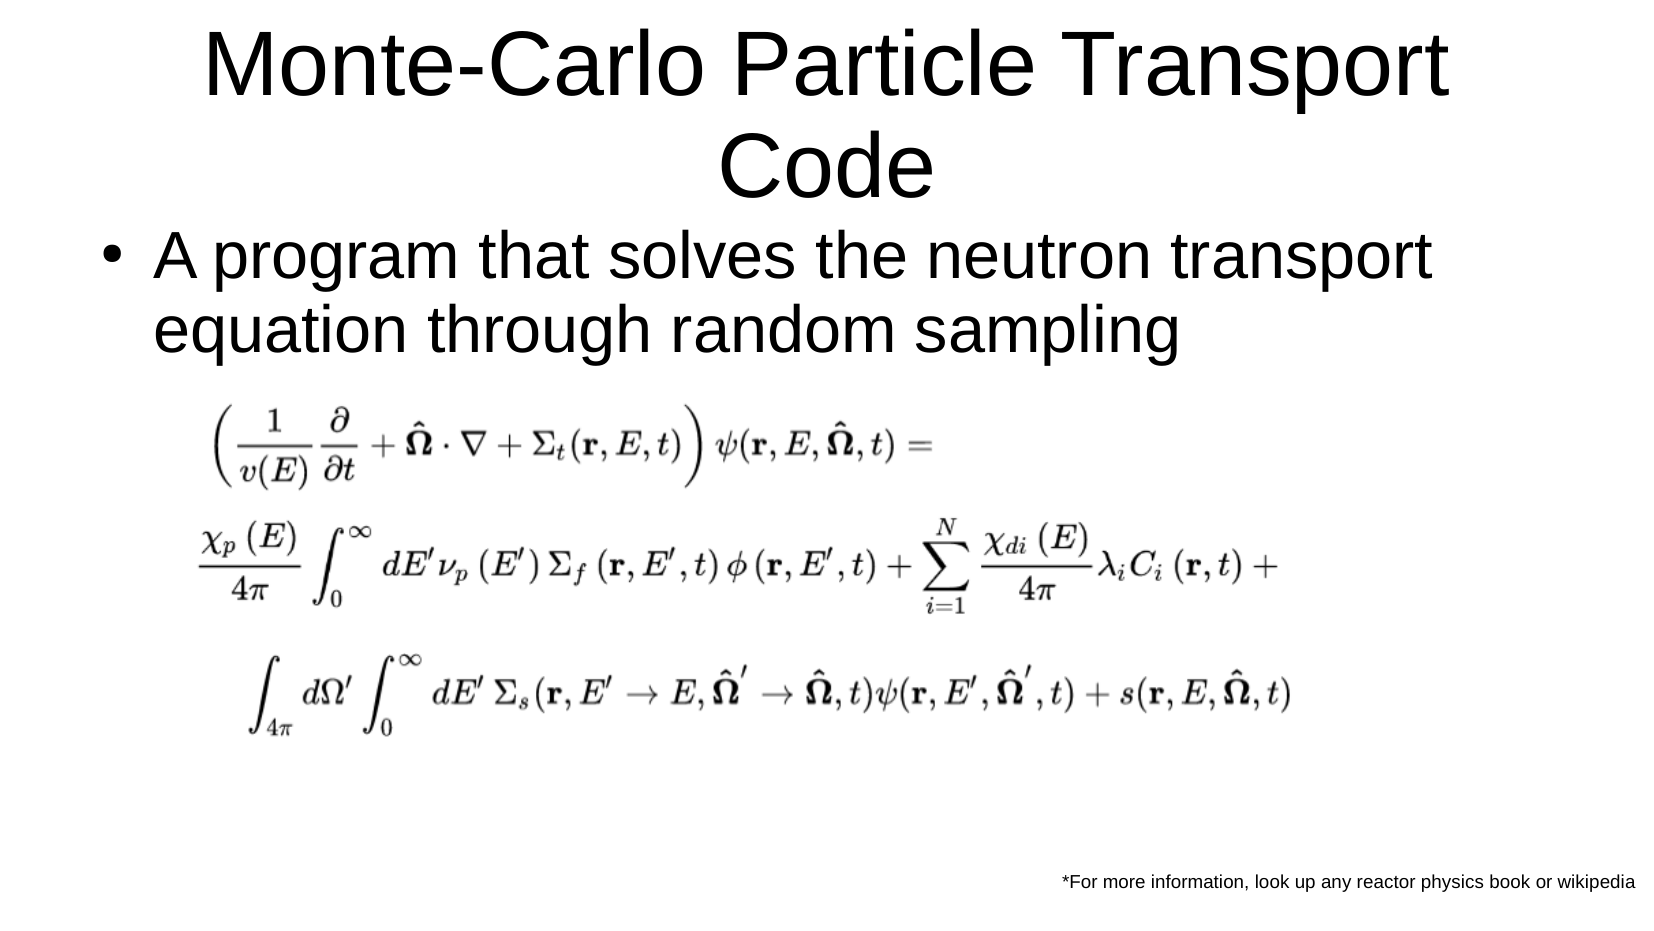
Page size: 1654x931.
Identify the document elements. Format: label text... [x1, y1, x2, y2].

picture [187, 371, 1313, 758]
list A program that solves the neutron transport equation through random sampling [82, 217, 1571, 758]
title Monte-Carlo Particle Transport Code [82, 12, 1571, 217]
text_box *For more information, look up any reactor physics book or wikipedia [1047, 864, 1651, 901]
